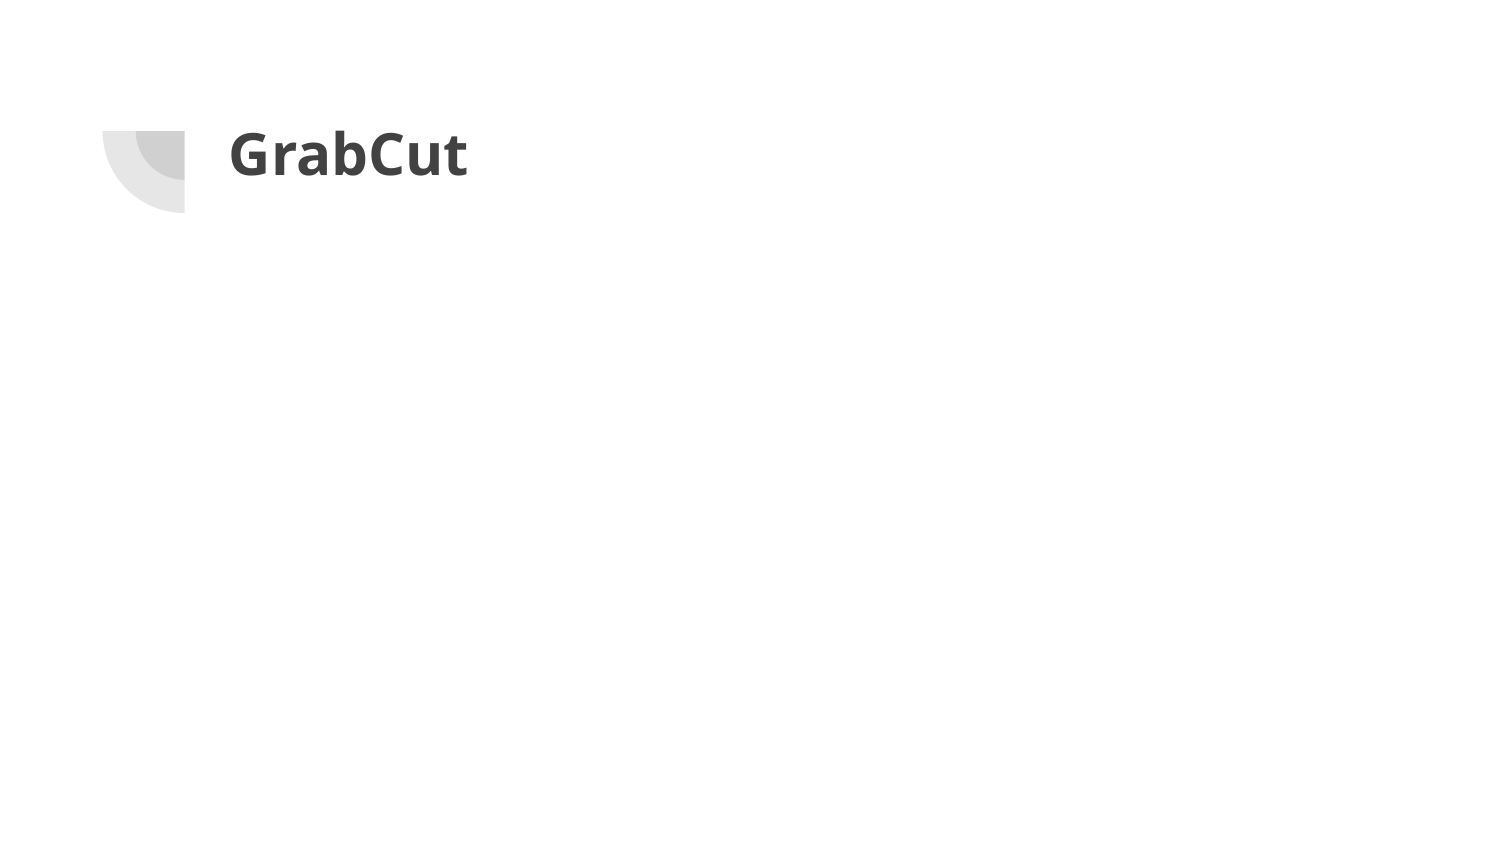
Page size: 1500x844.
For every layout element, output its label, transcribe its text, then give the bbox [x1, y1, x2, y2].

title GrabCut [213, 98, 1368, 263]
